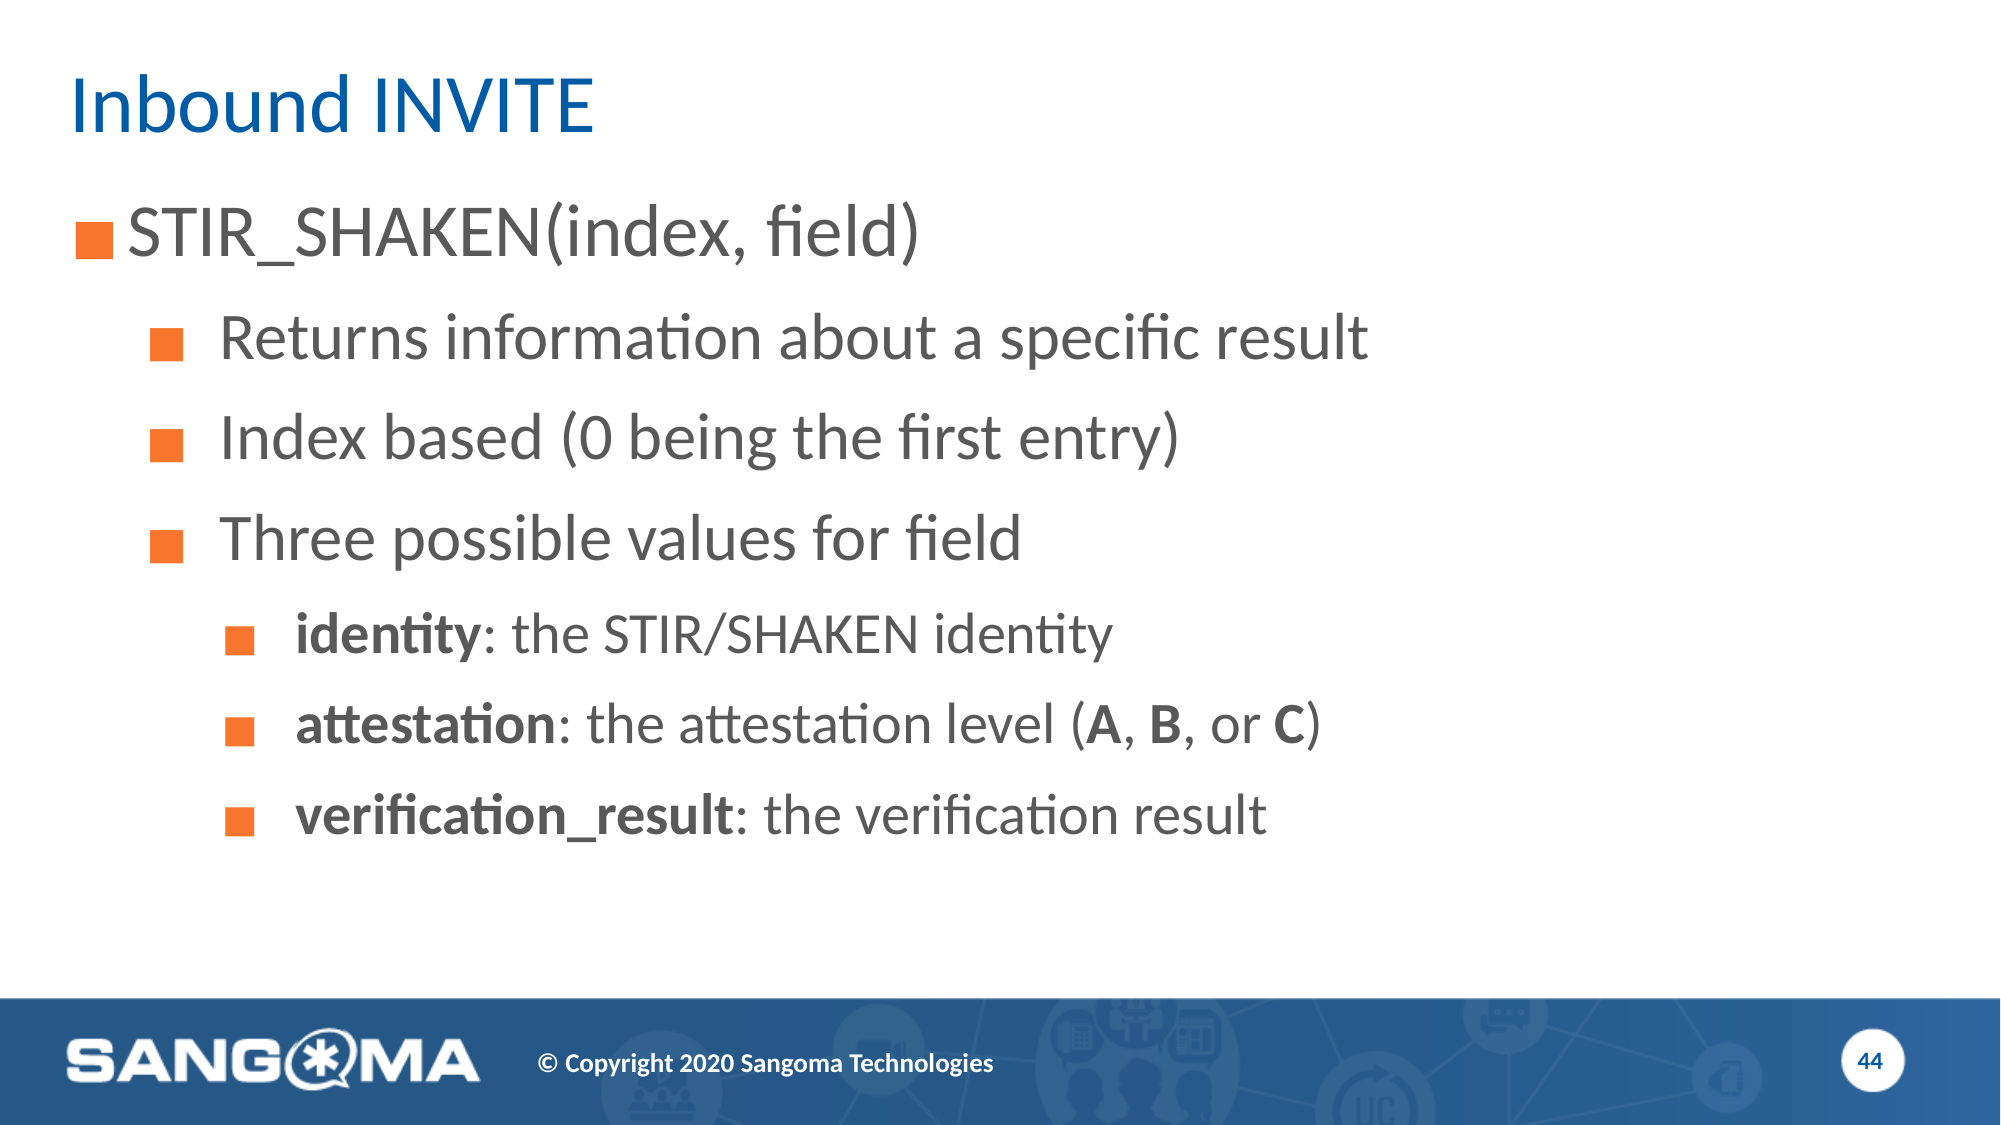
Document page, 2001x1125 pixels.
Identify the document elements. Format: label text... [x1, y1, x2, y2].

picture [0, 0, 2001, 1125]
list STIR_SHAKEN(index, field) Returns information about a specific result Index based (0 being the first entry) Three possible values for field identity: the STIR/SHAKEN identity attestation: the attestation level (A, B, or C) verification_result: the verification result [54, 174, 1945, 999]
title Inbound INVITE [54, 48, 1945, 164]
